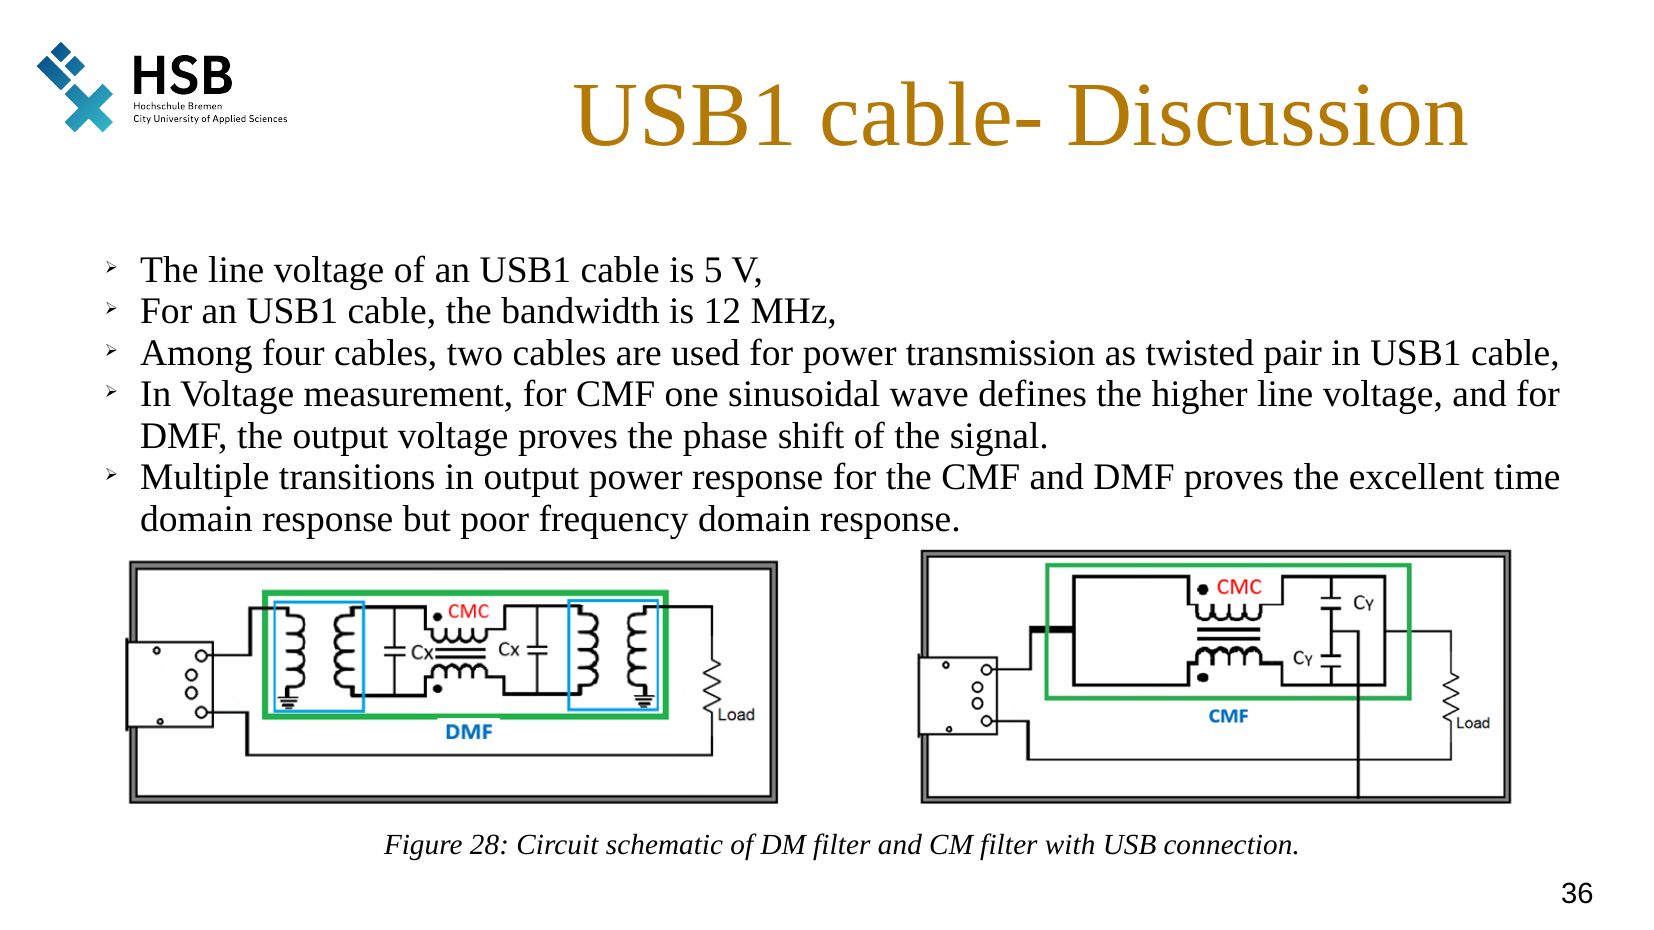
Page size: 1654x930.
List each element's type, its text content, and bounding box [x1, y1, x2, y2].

text_box <number> [1546, 870, 1653, 926]
text_box The line voltage of an USB1 cable is 5 V, For an USB1 cable, the bandwidth is 12 MHz, Among four cables, two cables are used for power transmission as twisted pair in USB1 cable, In Voltage measurement, for CMF one sinusoidal wave defines the higher line voltage, and for DMF, the output voltage proves the phase shift of the signal. Multiple transitions in output power response for the CMF and DMF proves the excellent time domain response but poor frequency domain response. [89, 241, 1590, 589]
picture [26, 23, 297, 149]
picture [119, 554, 781, 809]
picture [909, 546, 1514, 810]
text_box Figure 28: Circuit schematic of DM filter and CM filter with USB connection. [369, 821, 1324, 869]
title USB1 cable- Discussion [82, 37, 1571, 193]
